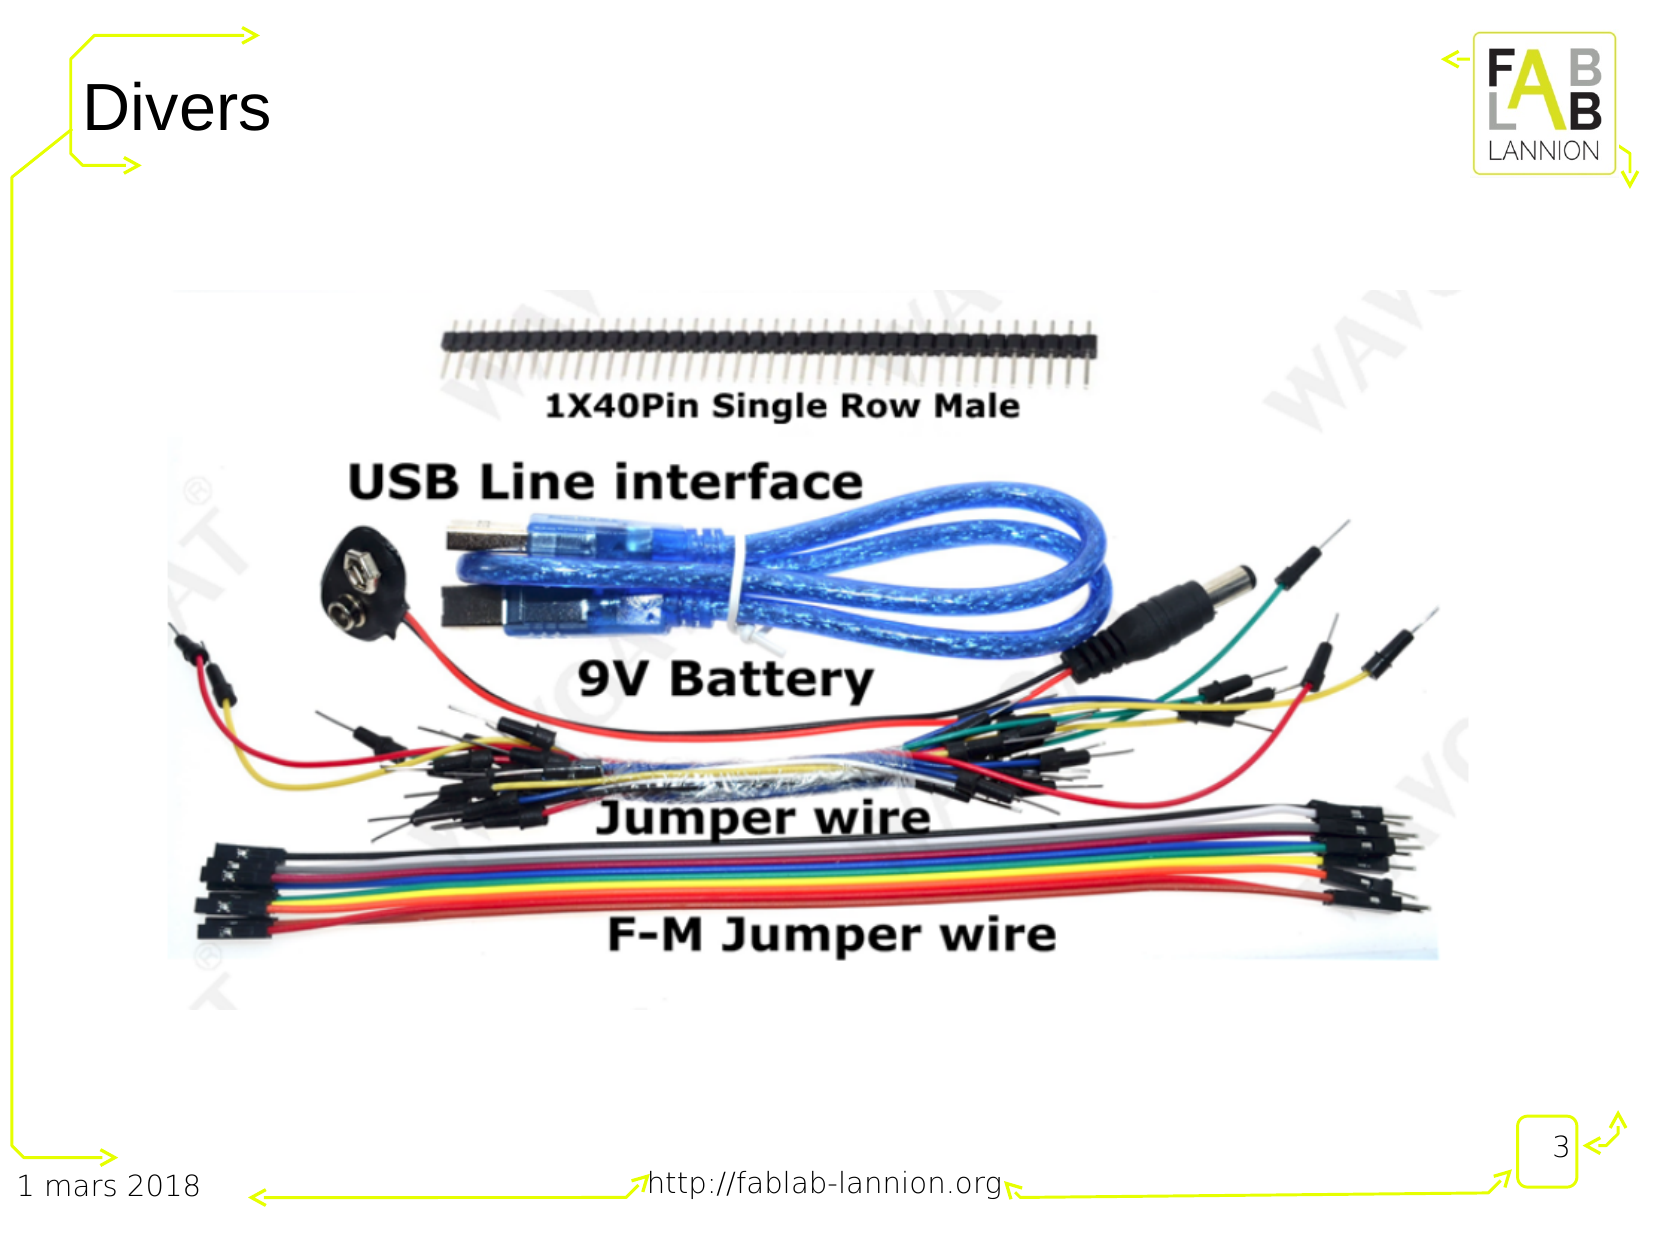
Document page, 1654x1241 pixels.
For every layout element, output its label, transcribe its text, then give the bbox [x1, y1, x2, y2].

picture [159, 290, 1494, 1010]
picture [1470, 29, 1619, 178]
title Divers [82, 49, 1441, 166]
